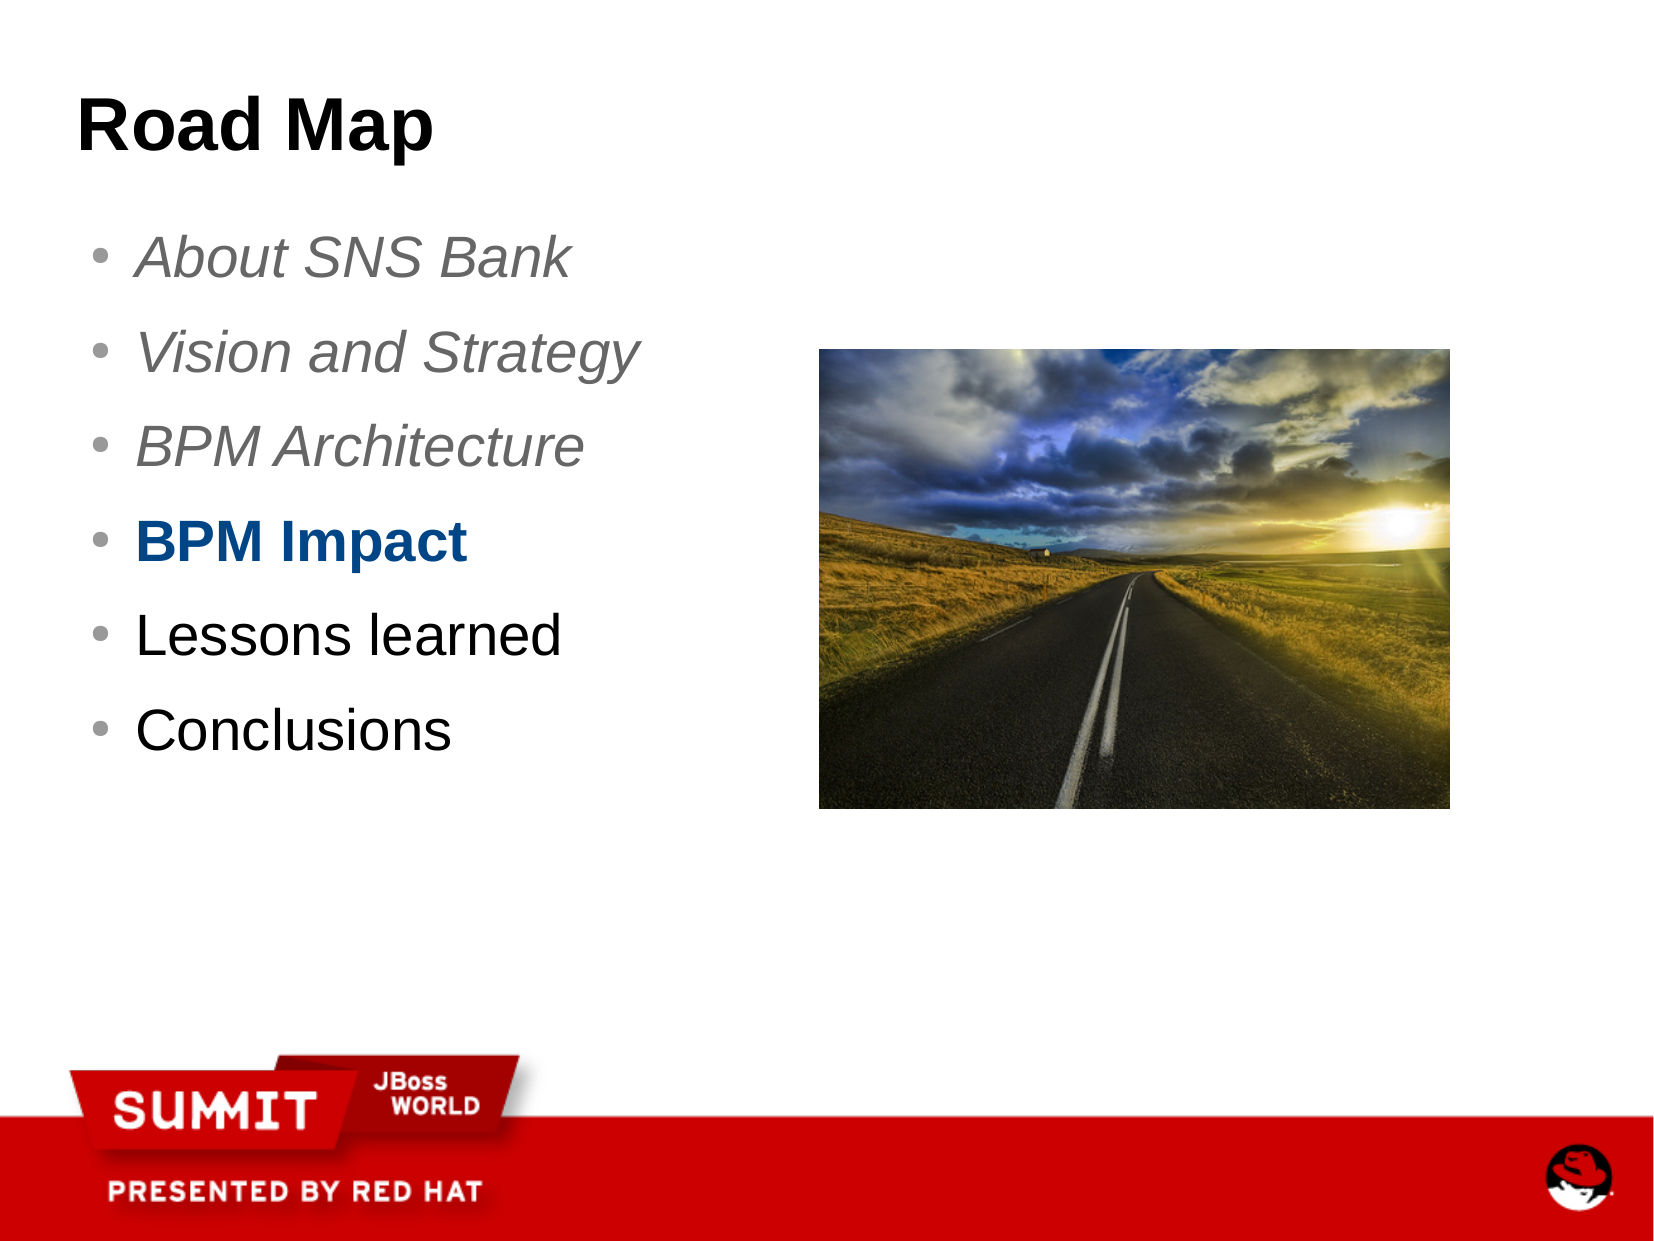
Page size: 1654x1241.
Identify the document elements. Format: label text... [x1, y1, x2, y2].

picture [0, 1043, 1654, 1241]
title Road Map [76, 45, 1565, 204]
picture [819, 349, 1450, 809]
list About SNS Bank Vision and Strategy BPM Architecture BPM Impact Lessons learned Conclusions [75, 225, 1576, 826]
